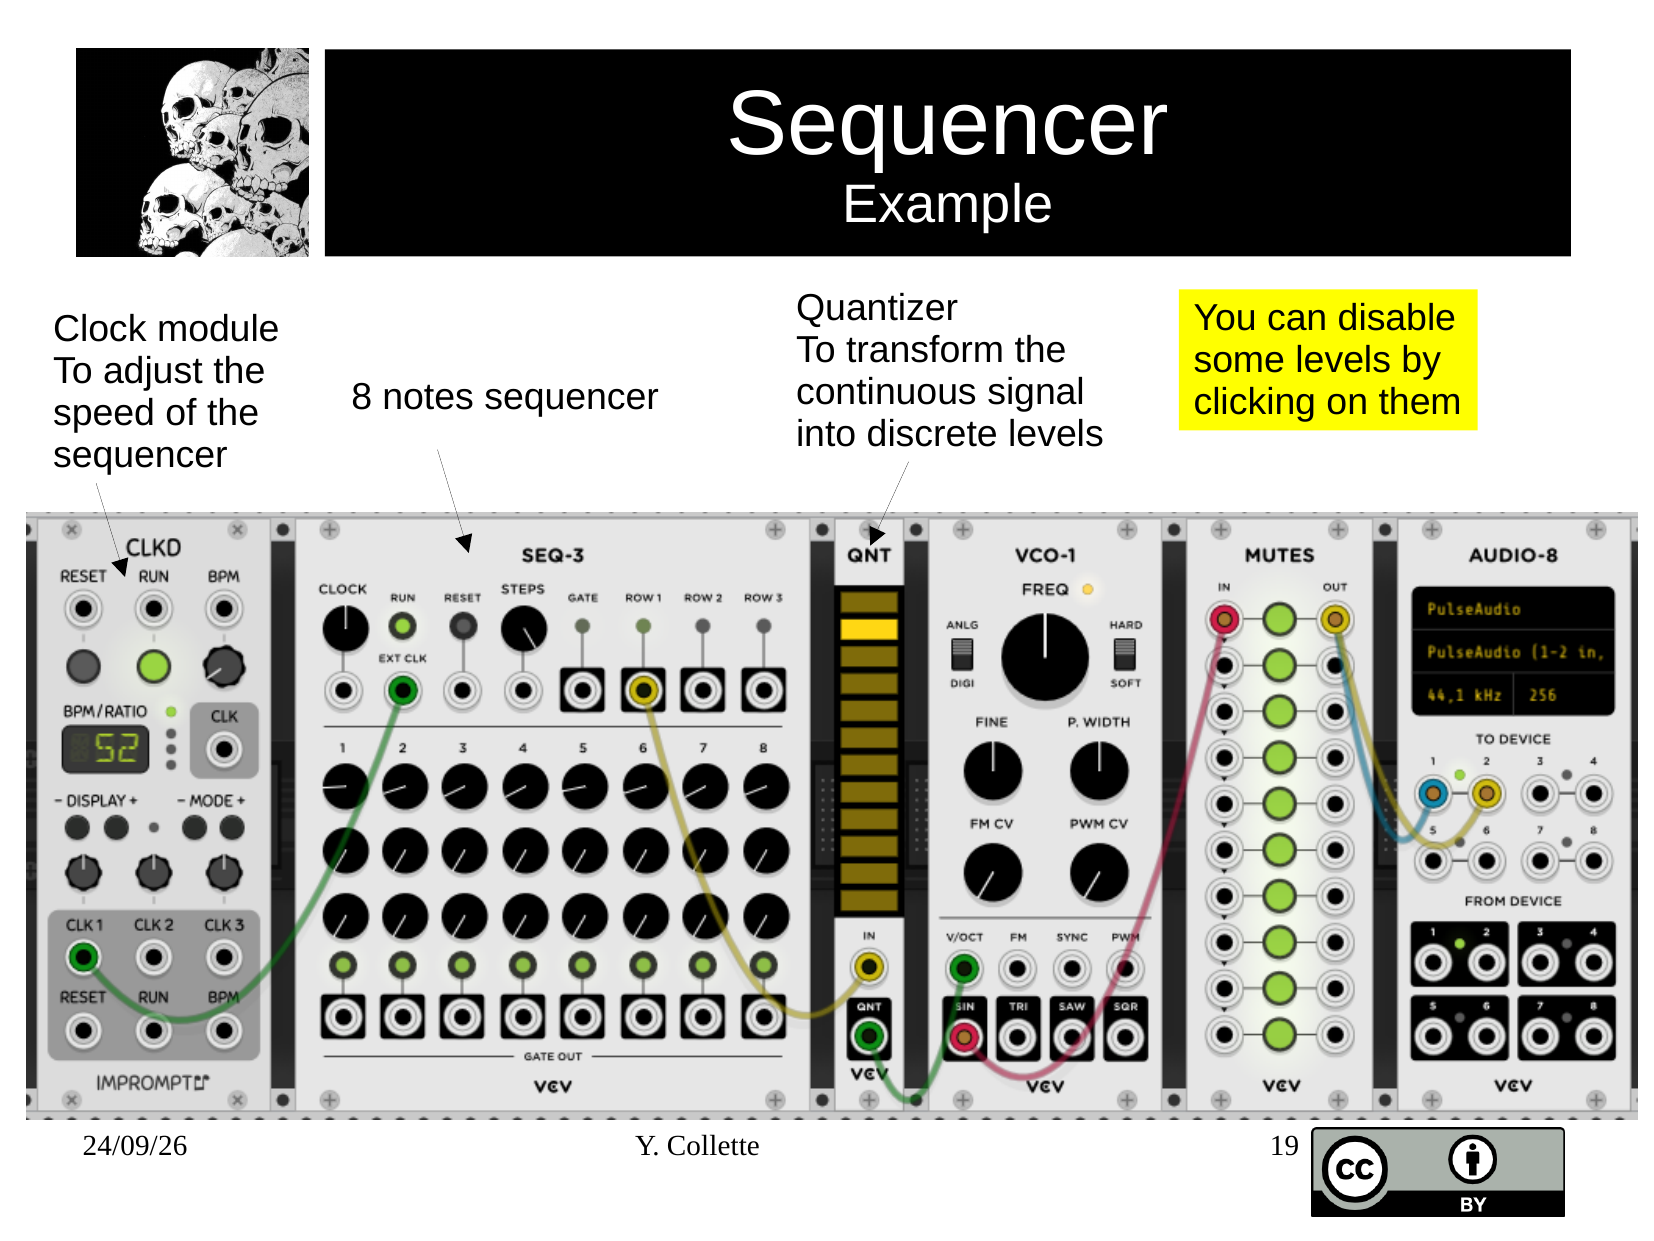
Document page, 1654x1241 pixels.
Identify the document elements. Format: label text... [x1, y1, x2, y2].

picture [26, 512, 1638, 1120]
text_box You can disable some levels by clicking on them [1178, 289, 1478, 431]
title Sequencer Example [324, 49, 1571, 257]
text_box Quantizer To transform the continuous signal into discrete levels [781, 278, 1121, 462]
text_box 8 notes sequencer [336, 367, 746, 425]
picture [1311, 1127, 1565, 1217]
text_box Clock module To adjust the speed of the sequencer [38, 300, 337, 484]
picture [76, 48, 309, 257]
